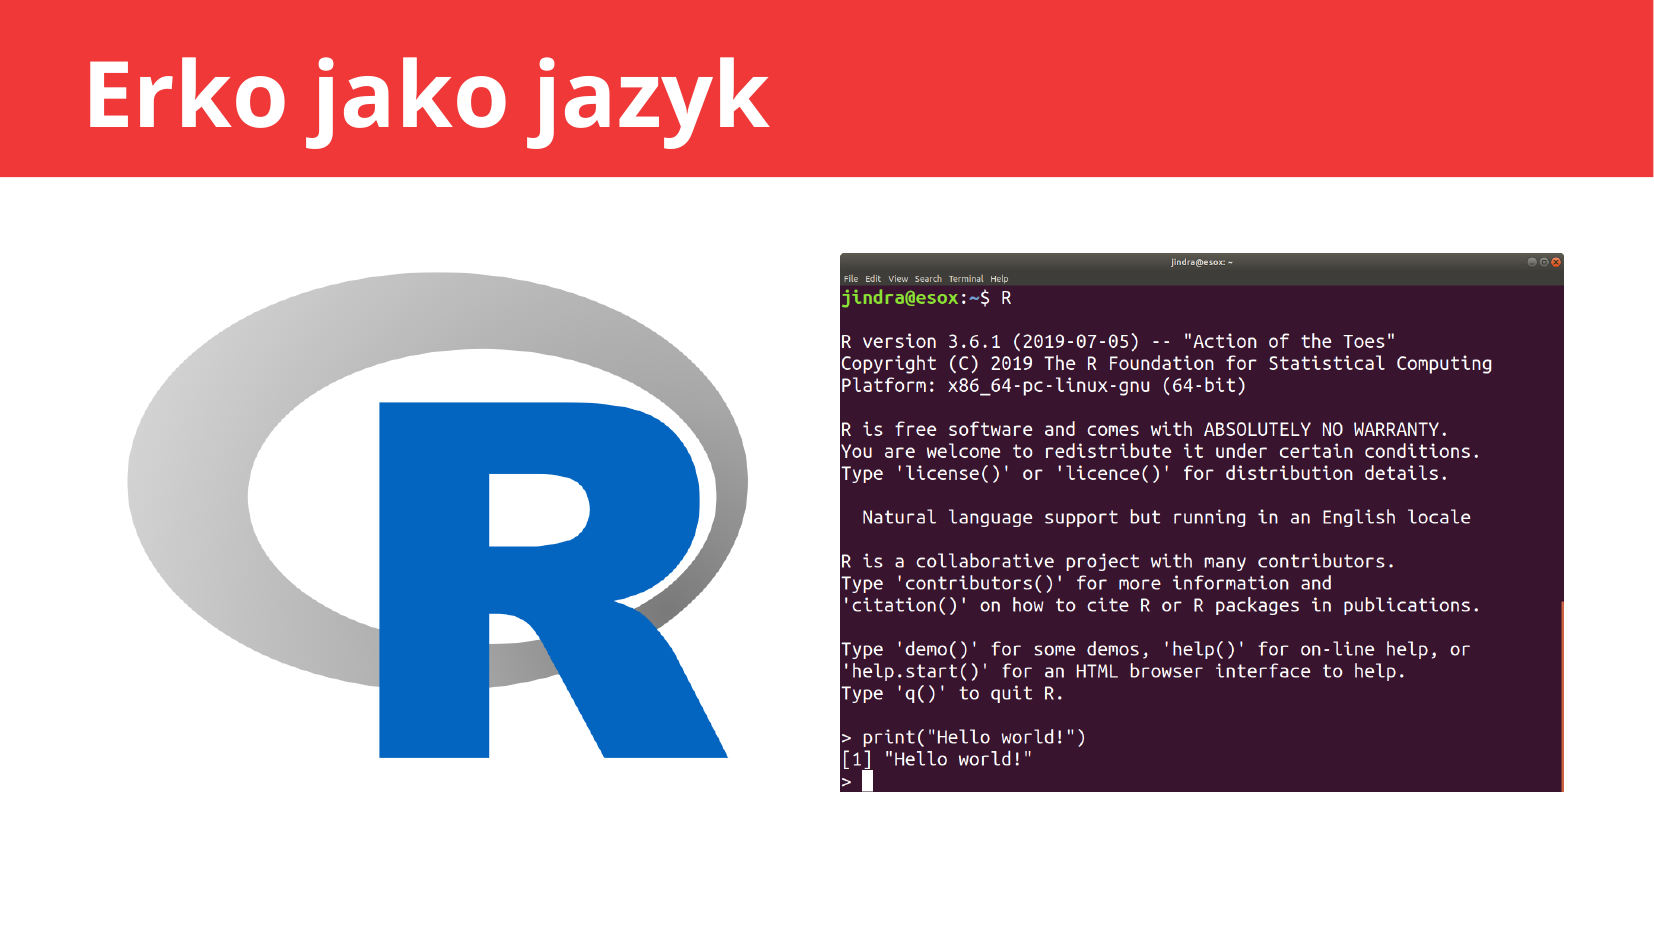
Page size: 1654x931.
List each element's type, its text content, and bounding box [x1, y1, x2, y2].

title Erko jako jazyk [82, 14, 1571, 171]
picture [840, 253, 1564, 793]
picture [82, 241, 805, 805]
